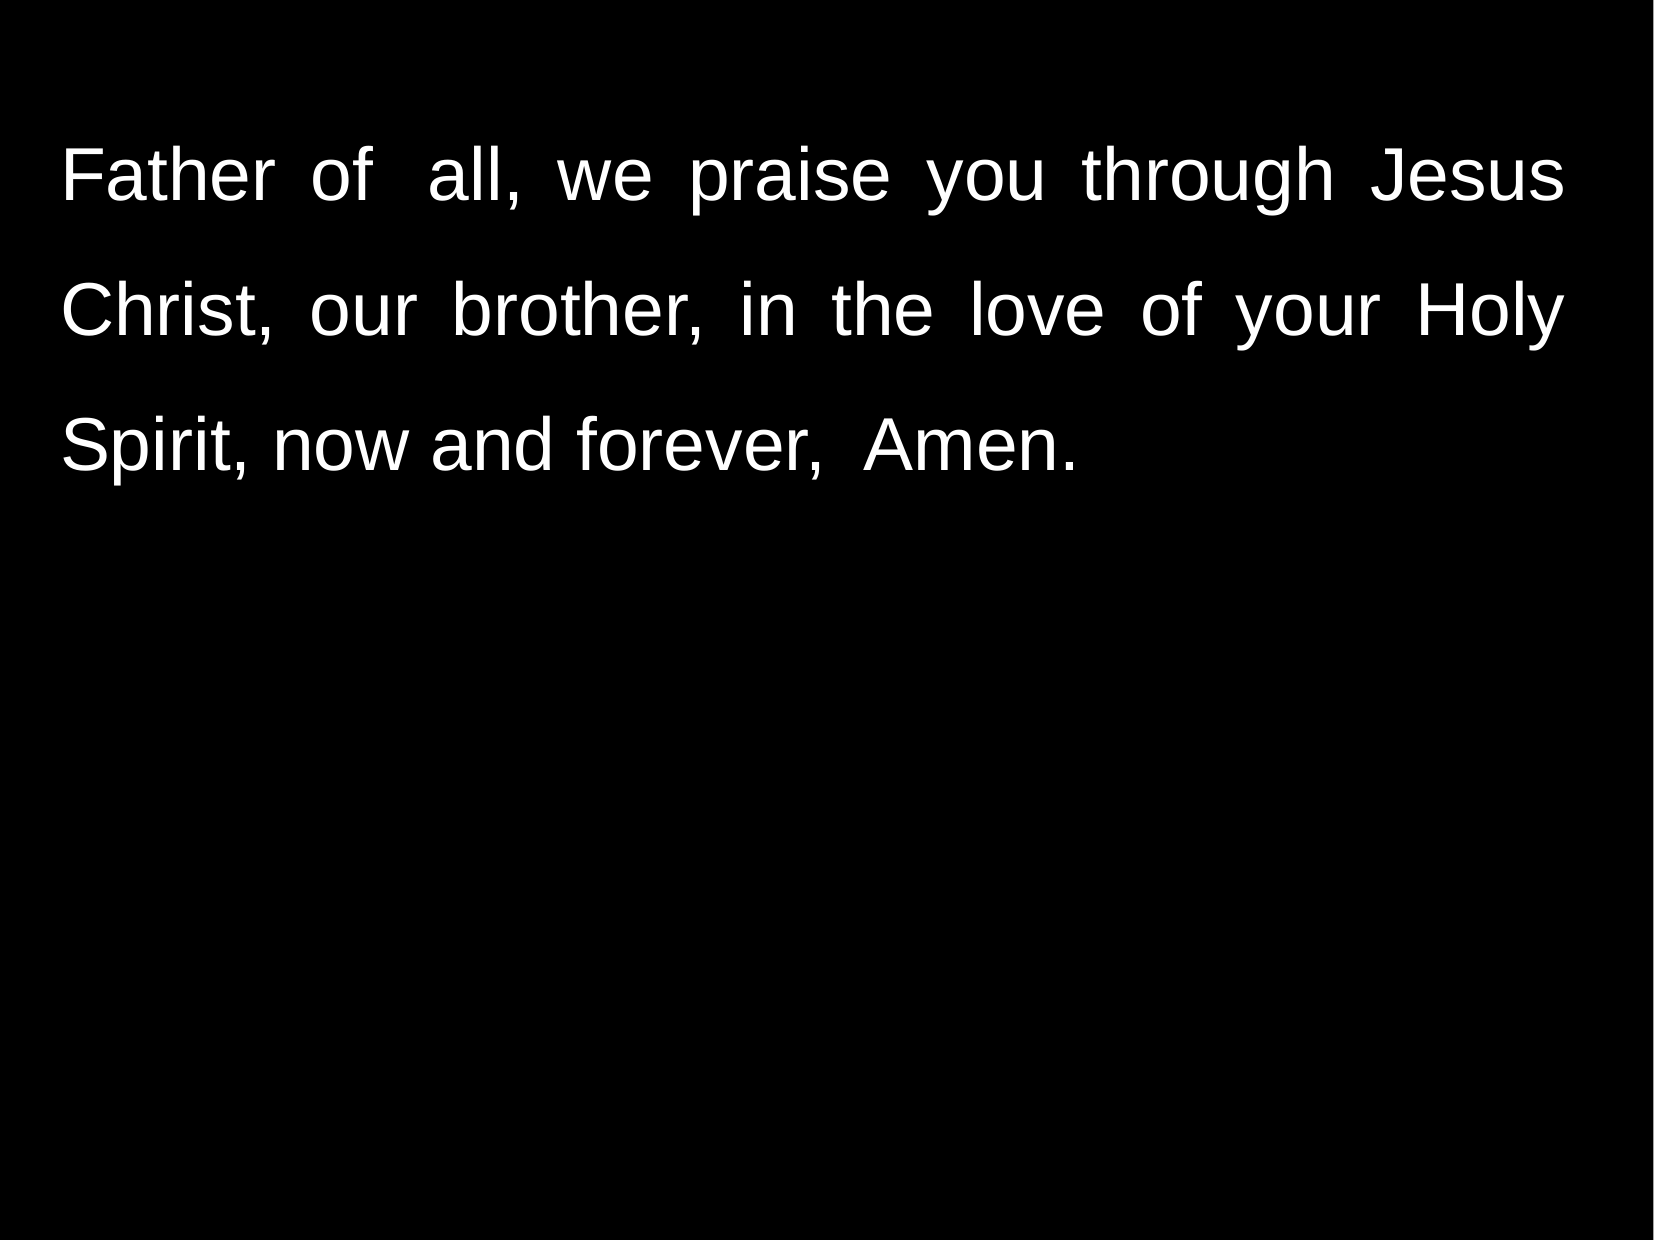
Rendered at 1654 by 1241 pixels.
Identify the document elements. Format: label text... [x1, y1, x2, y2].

text_box Father of all, we praise you through Jesus Christ, our brother, in the love of your Holy Spirit, now and forever, Amen. [45, 73, 1582, 629]
